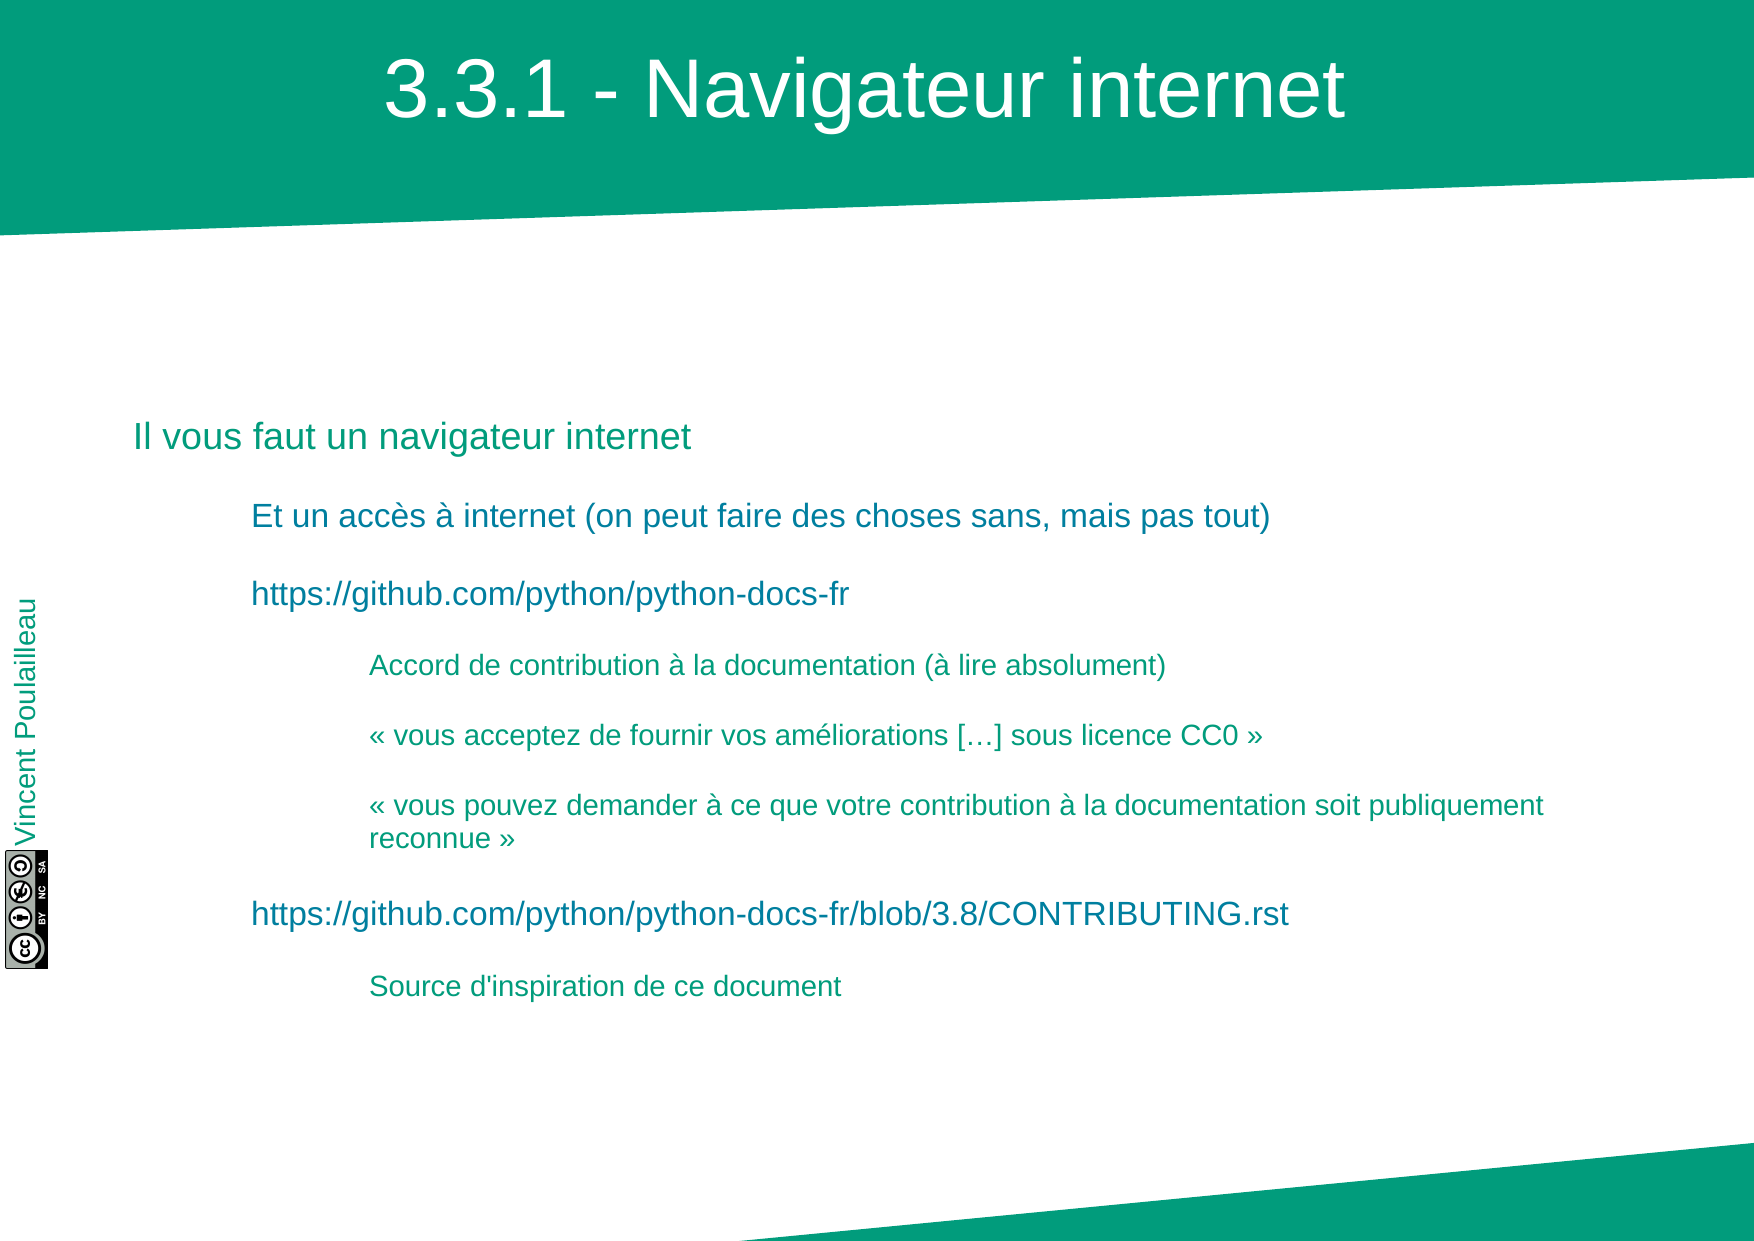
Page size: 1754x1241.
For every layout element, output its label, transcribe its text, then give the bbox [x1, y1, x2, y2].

picture [5, 850, 48, 969]
text_box Il vous faut un navigateur internet Et un accès à internet (on peut faire des choses sans, mais pas tout) https://github.com/python/python-docs-fr Accord de contribution à la documentation (à lire absolument) « vous acceptez de fournir vos améliorations […] sous licence CC0 » « vous pouvez demander à ce que votre contribution à la documentation soit publiquement reconnue » https://github.com/python/python-docs-fr/blob/3.8/CONTRIBUTING.rst Source d'inspiration de ce document [0, 178, 1754, 1241]
text_box 3.3.1 - Navigateur internet [0, 0, 1754, 178]
text_box © 2019 Vincent Poulailleau [1, 448, 61, 1099]
